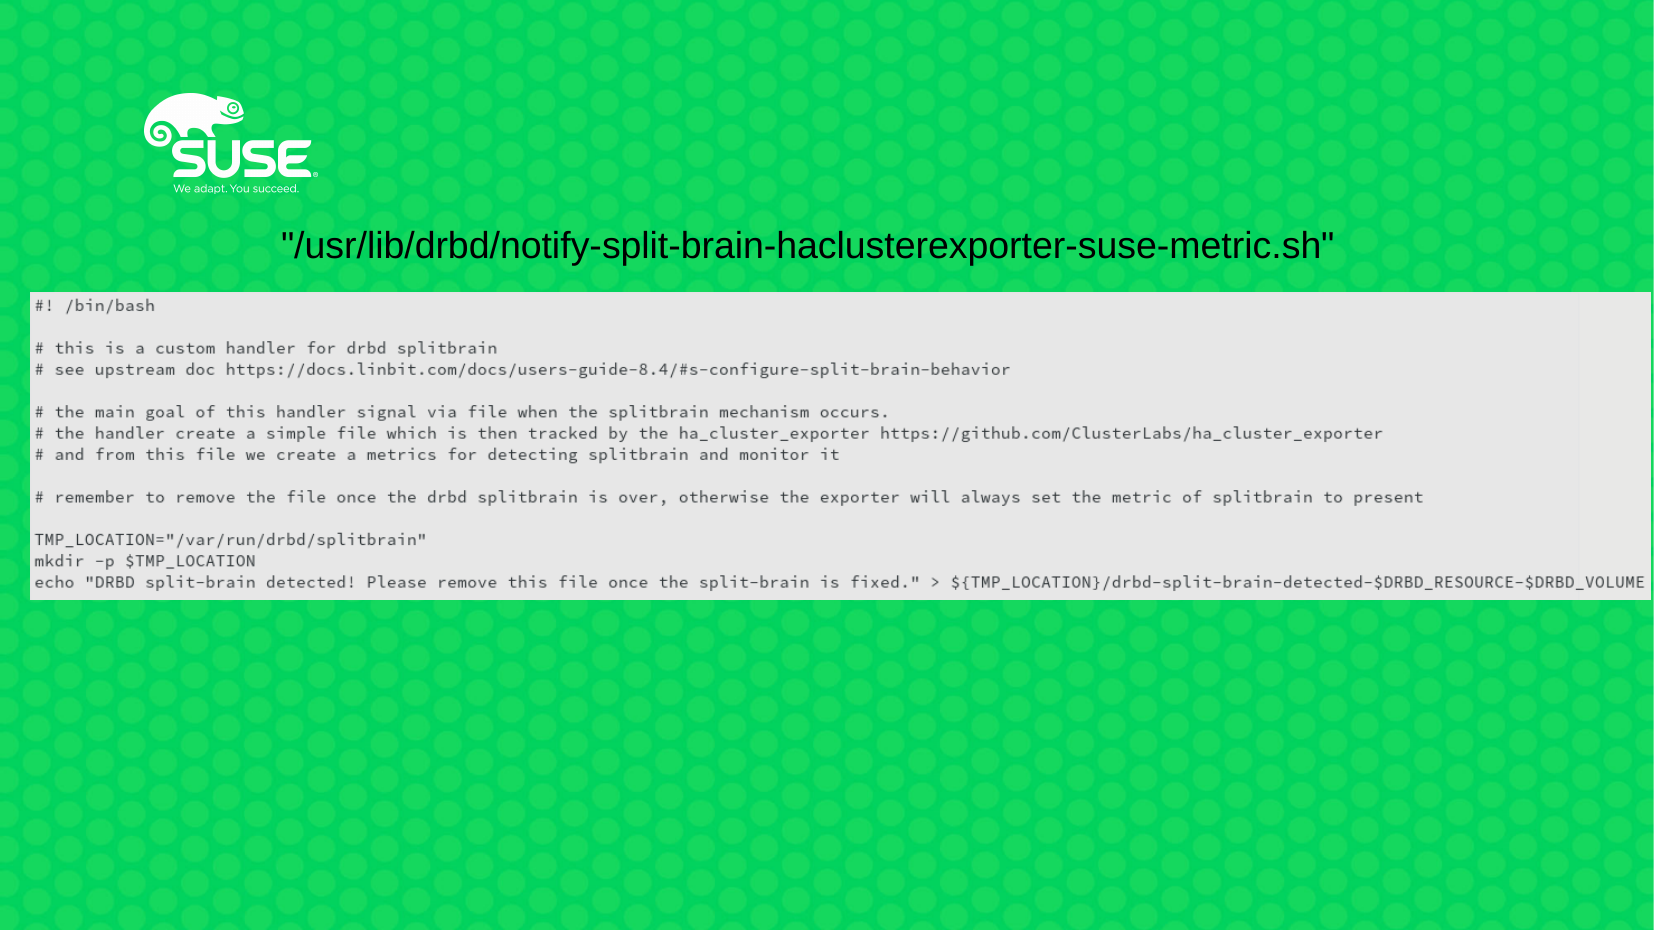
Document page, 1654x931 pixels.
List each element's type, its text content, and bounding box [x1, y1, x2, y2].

text_box "/usr/lib/drbd/notify-split-brain-haclusterexporter-suse-metric.sh" [266, 217, 1351, 275]
picture [0, 0, 1654, 930]
